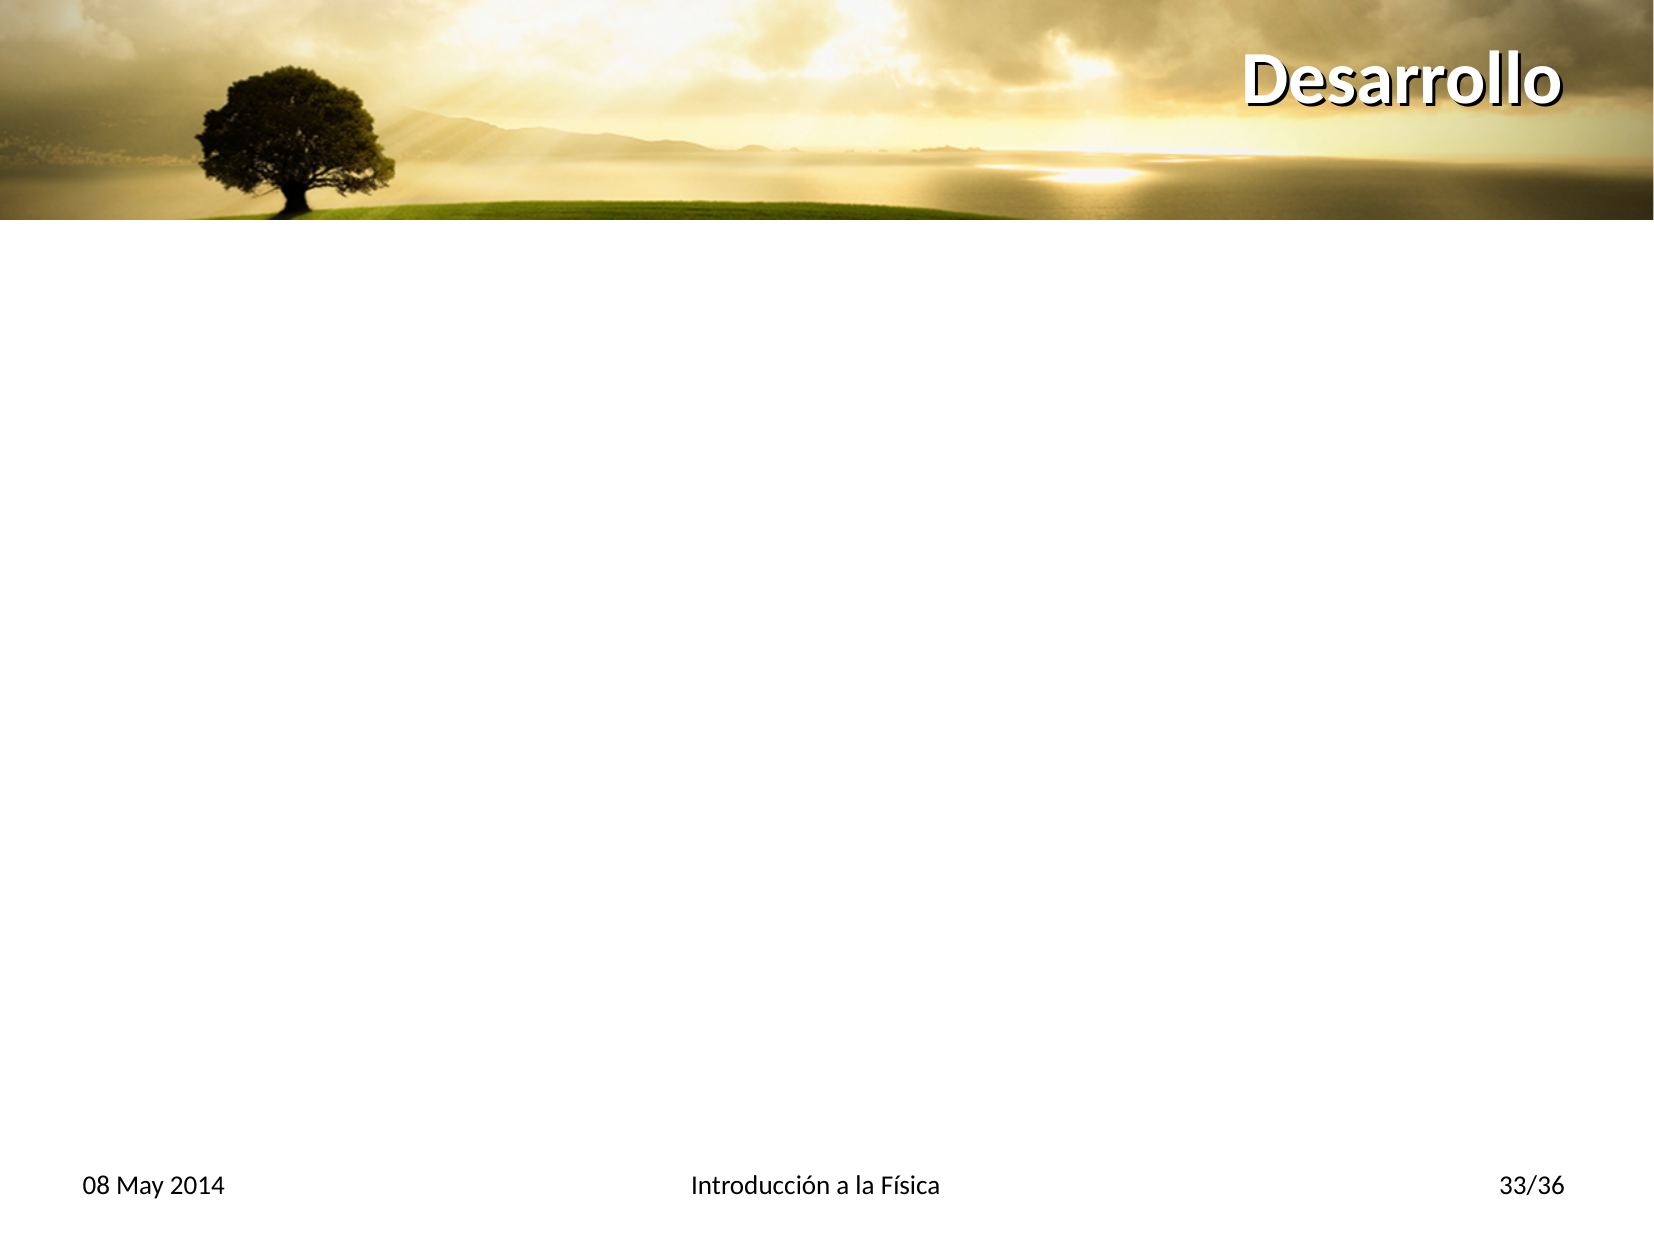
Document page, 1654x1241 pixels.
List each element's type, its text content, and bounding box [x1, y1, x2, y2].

title Desarrollo [75, 19, 1564, 151]
picture [0, 0, 1654, 220]
